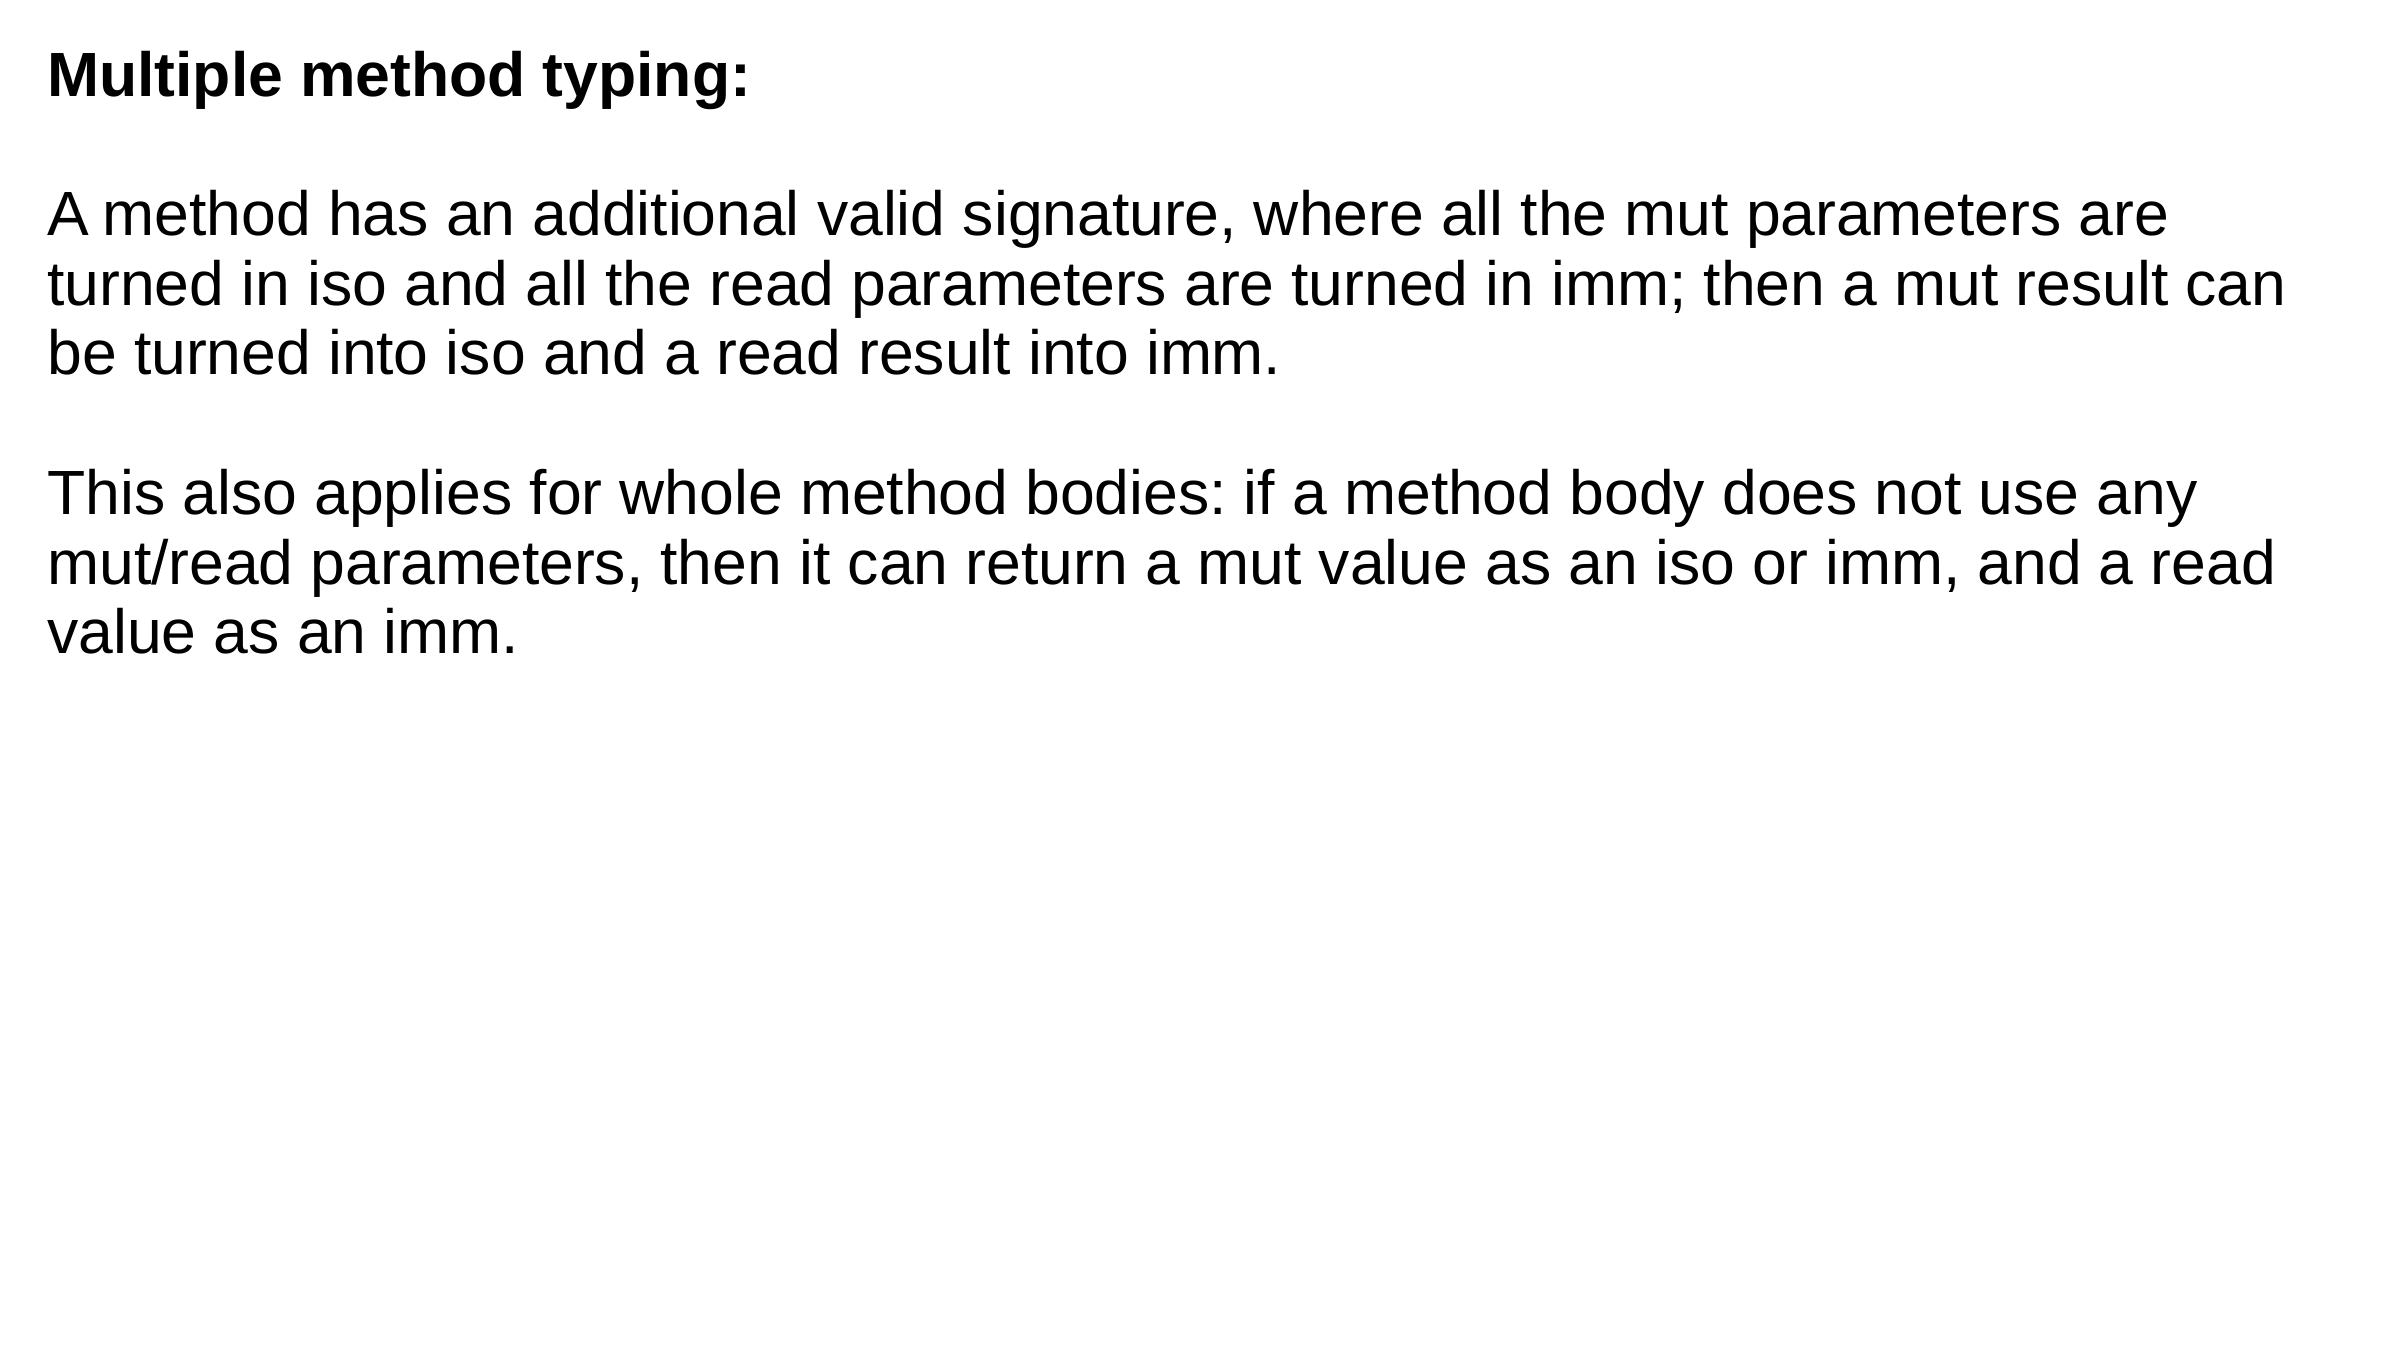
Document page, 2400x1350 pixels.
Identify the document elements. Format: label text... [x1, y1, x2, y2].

text_box Multiple method typing: A method has an additional valid signature, where all the mut parameters are turned in iso and all the read parameters are turned in imm; then a mut result can be turned into iso and a read result into imm. This also applies for whole method bodies: if a method body does not use any mut/read parameters, then it can return a mut value as an iso or imm, and a read value as an imm. [32, 32, 2358, 1323]
